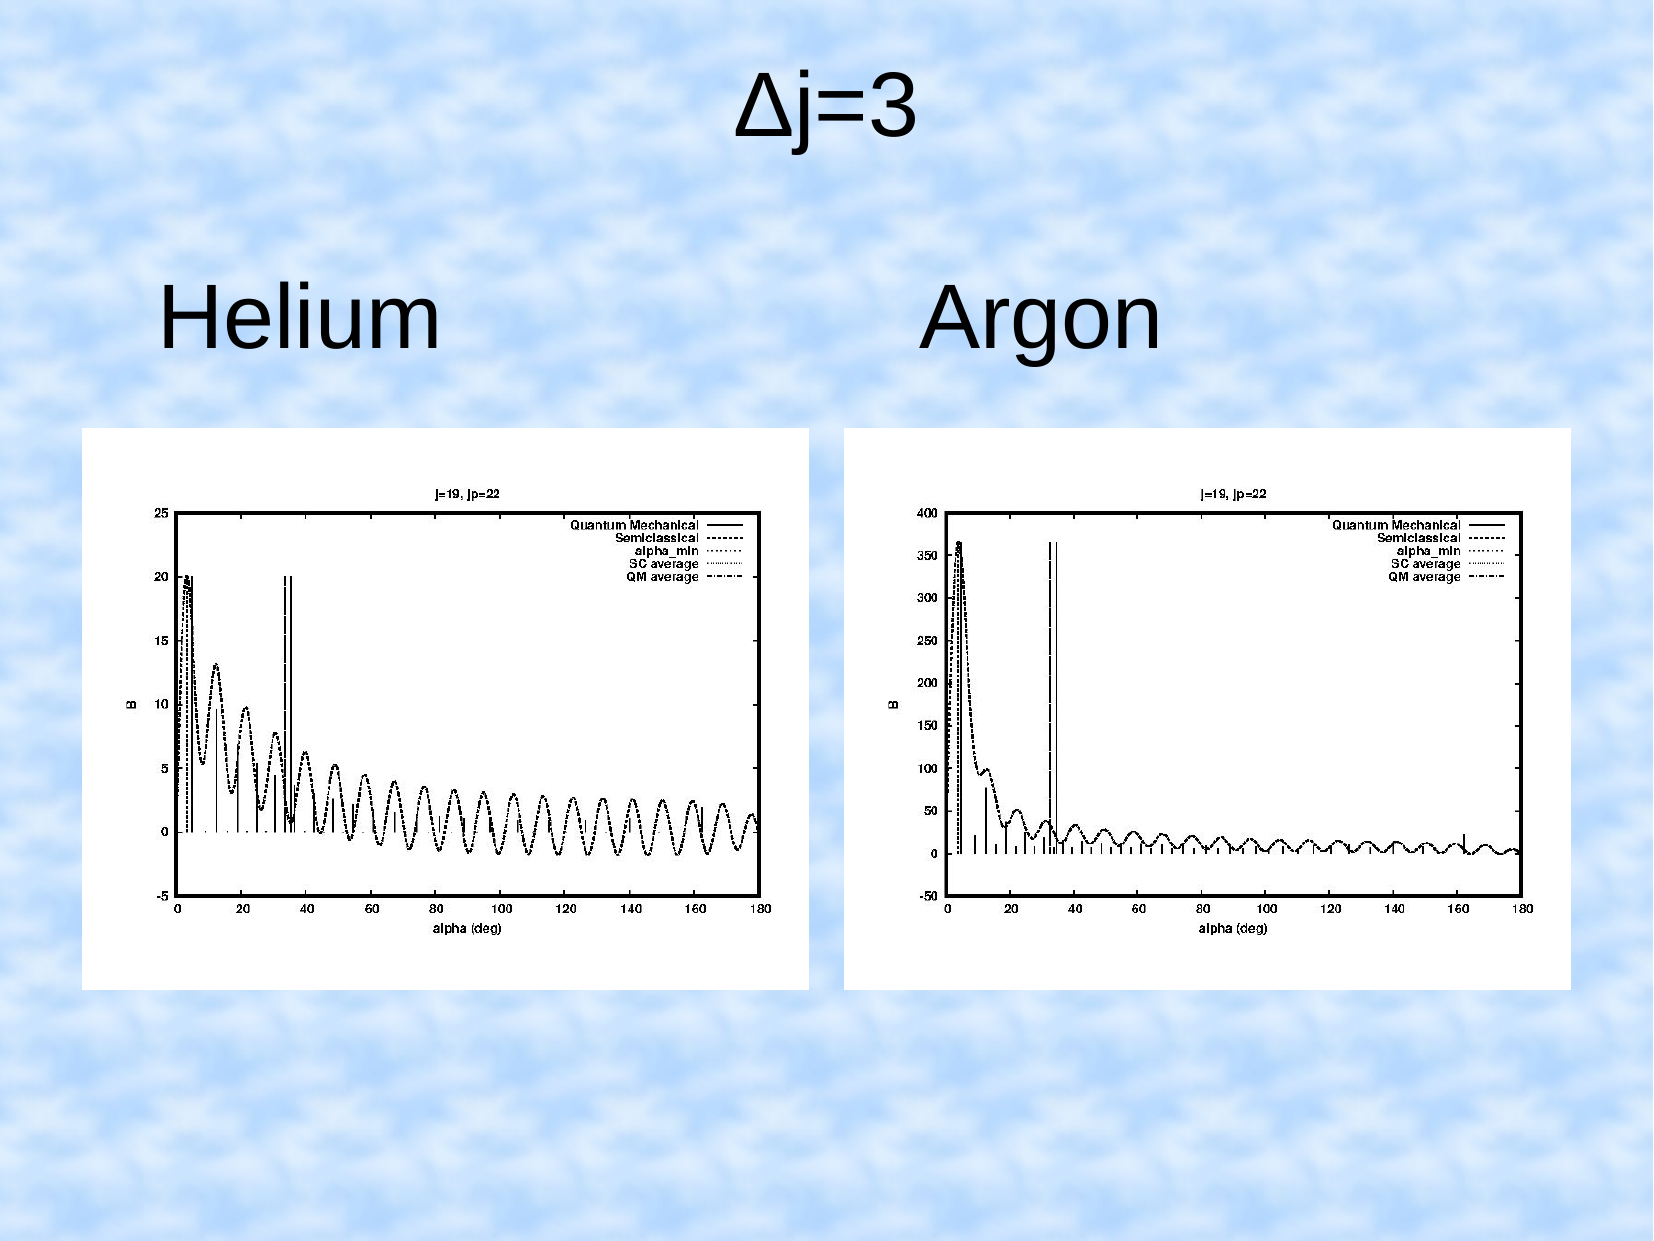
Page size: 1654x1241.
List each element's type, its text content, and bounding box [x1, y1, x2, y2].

title Argon [919, 213, 1645, 421]
picture [0, 0, 1654, 1241]
text_box Δj=3 [693, 53, 960, 157]
title Helium [157, 213, 884, 421]
